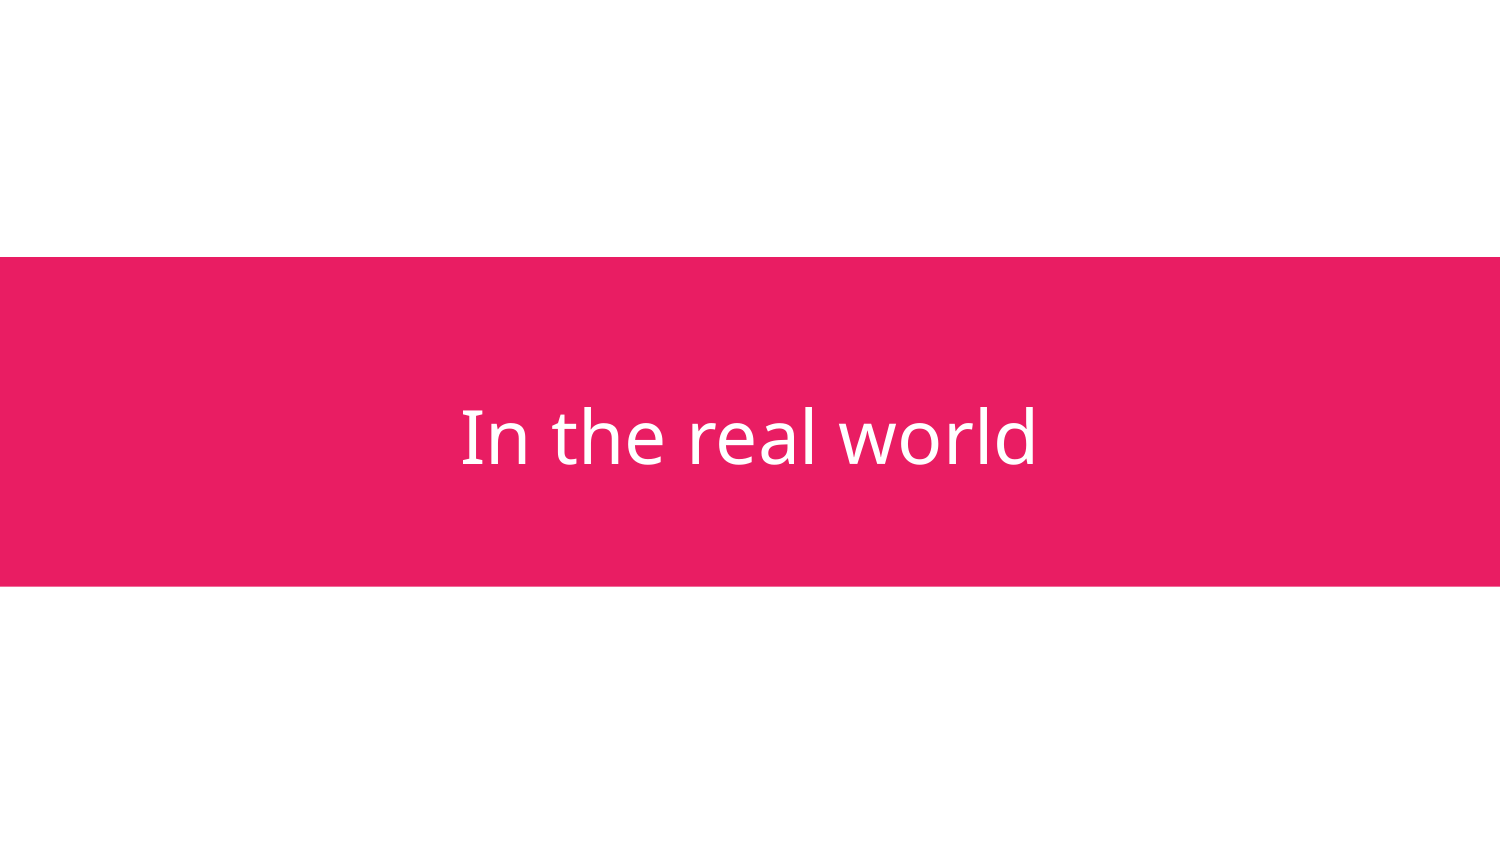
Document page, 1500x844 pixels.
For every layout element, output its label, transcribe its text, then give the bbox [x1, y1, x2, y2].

title In the real world [70, 309, 1430, 559]
